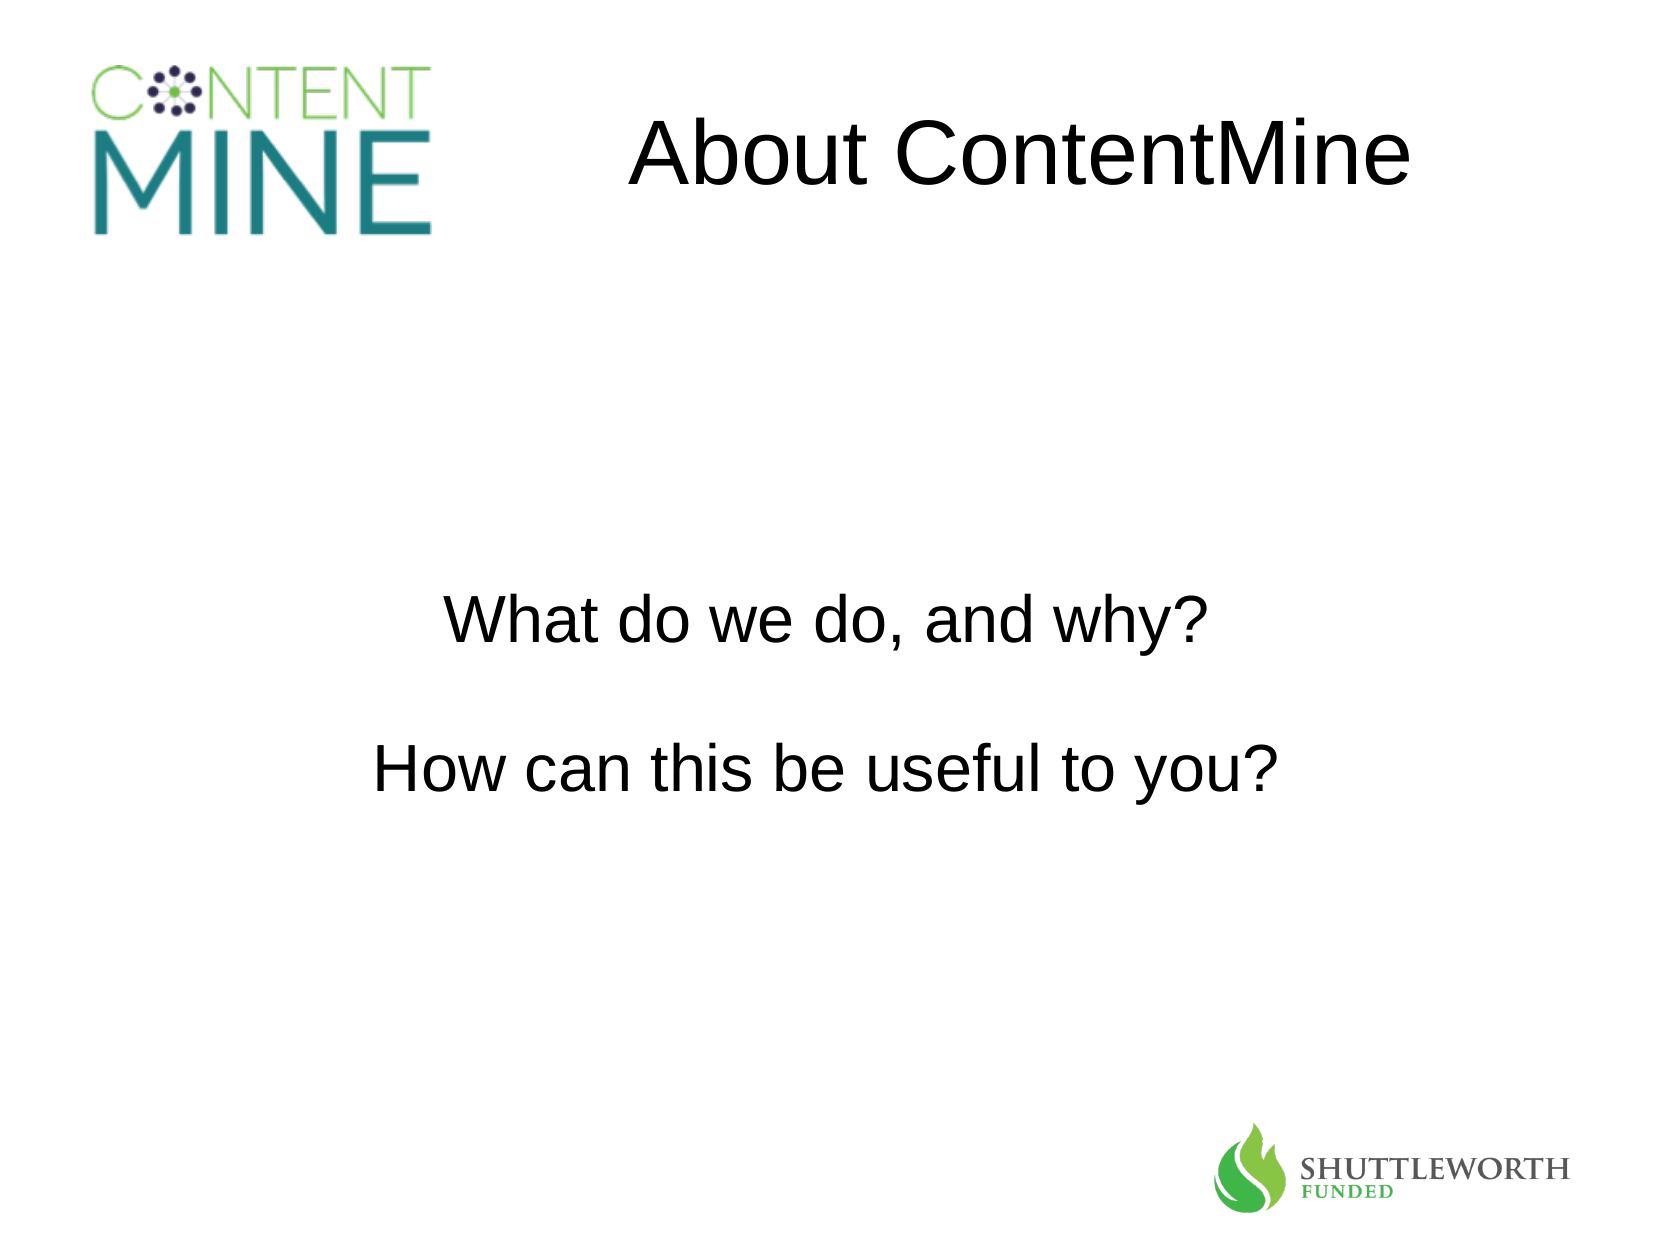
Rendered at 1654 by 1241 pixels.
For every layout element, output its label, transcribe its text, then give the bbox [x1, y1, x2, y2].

title About ContentMine [472, 49, 1571, 257]
subtitle What do we do, and why? How can this be useful to you? [82, 377, 1571, 1010]
picture [1200, 1112, 1581, 1222]
picture [91, 64, 432, 236]
